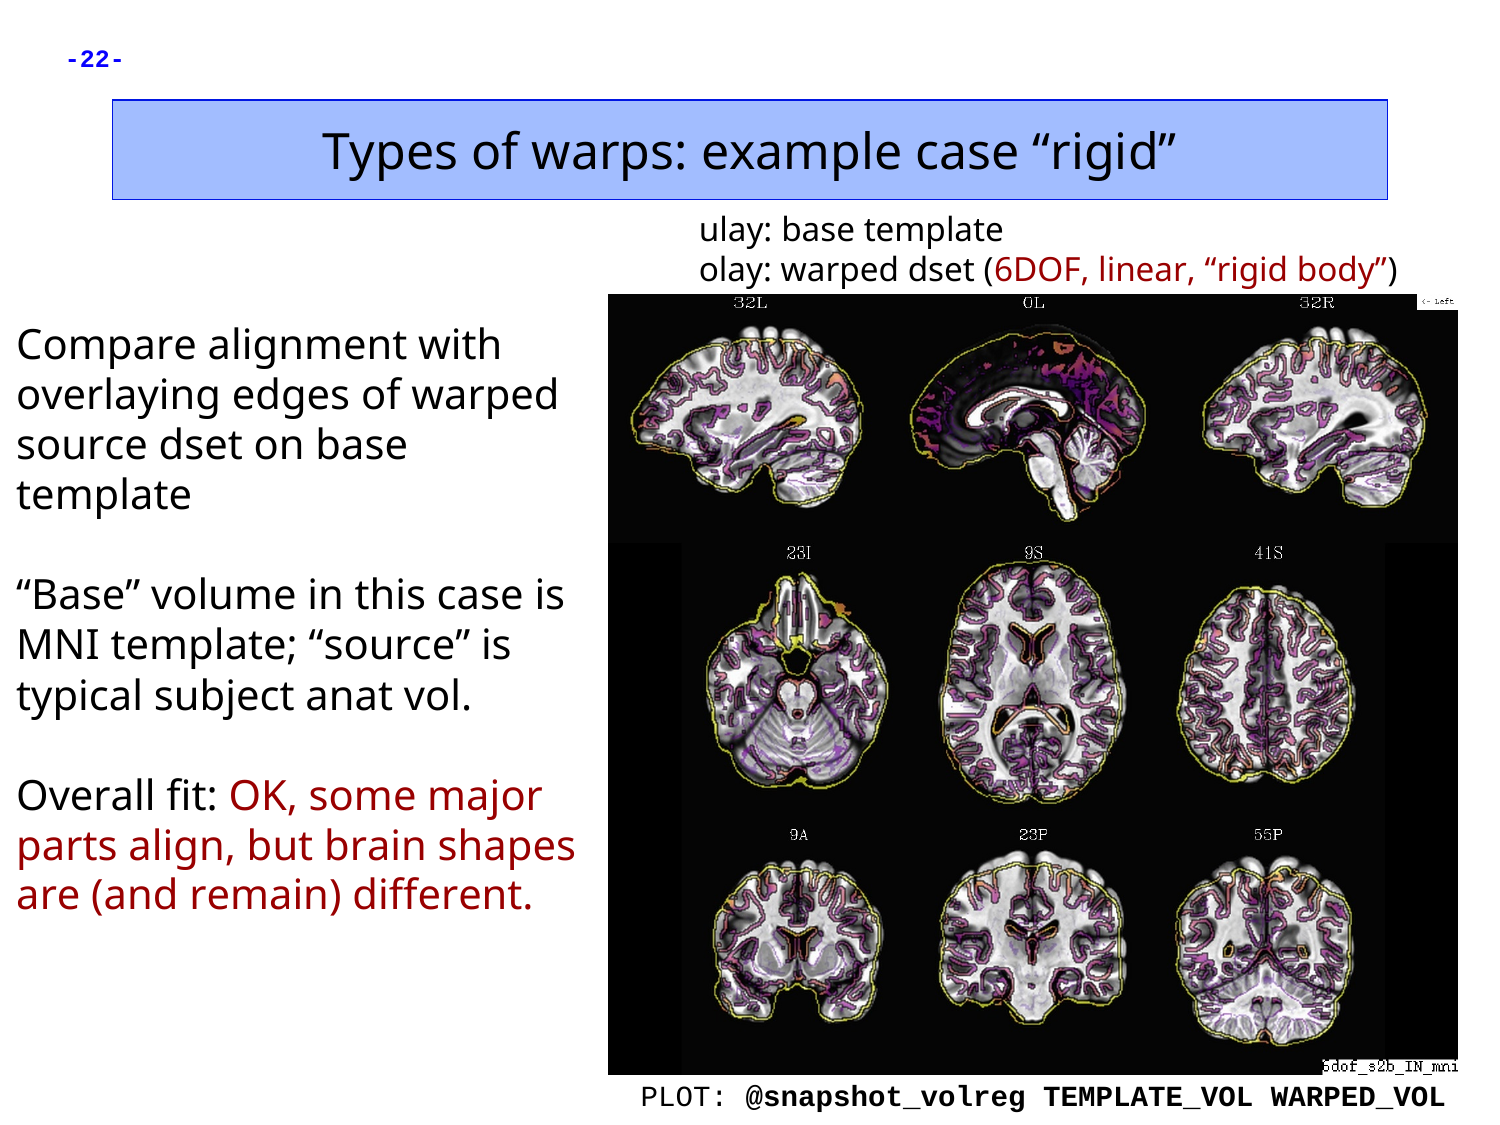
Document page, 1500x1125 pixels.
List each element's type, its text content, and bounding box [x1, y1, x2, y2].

text_box ulay: base template olay: warped dset (6DOF, linear, “rigid body”) [682, 199, 1429, 338]
text_box Types of warps: example case “rigid” [112, 99, 1388, 200]
text_box Compare alignment with overlaying edges of warped source dset on base template “Base” volume in this case is MNI template; “source” is typical subject anat vol. Overall fit: OK, some major parts align, but brain shapes are (and remain) different. [0, 309, 600, 878]
text_box PLOT: @snapshot_volreg TEMPLATE_VOL WARPED_VOL [624, 1068, 1488, 1124]
picture [608, 294, 1458, 1075]
